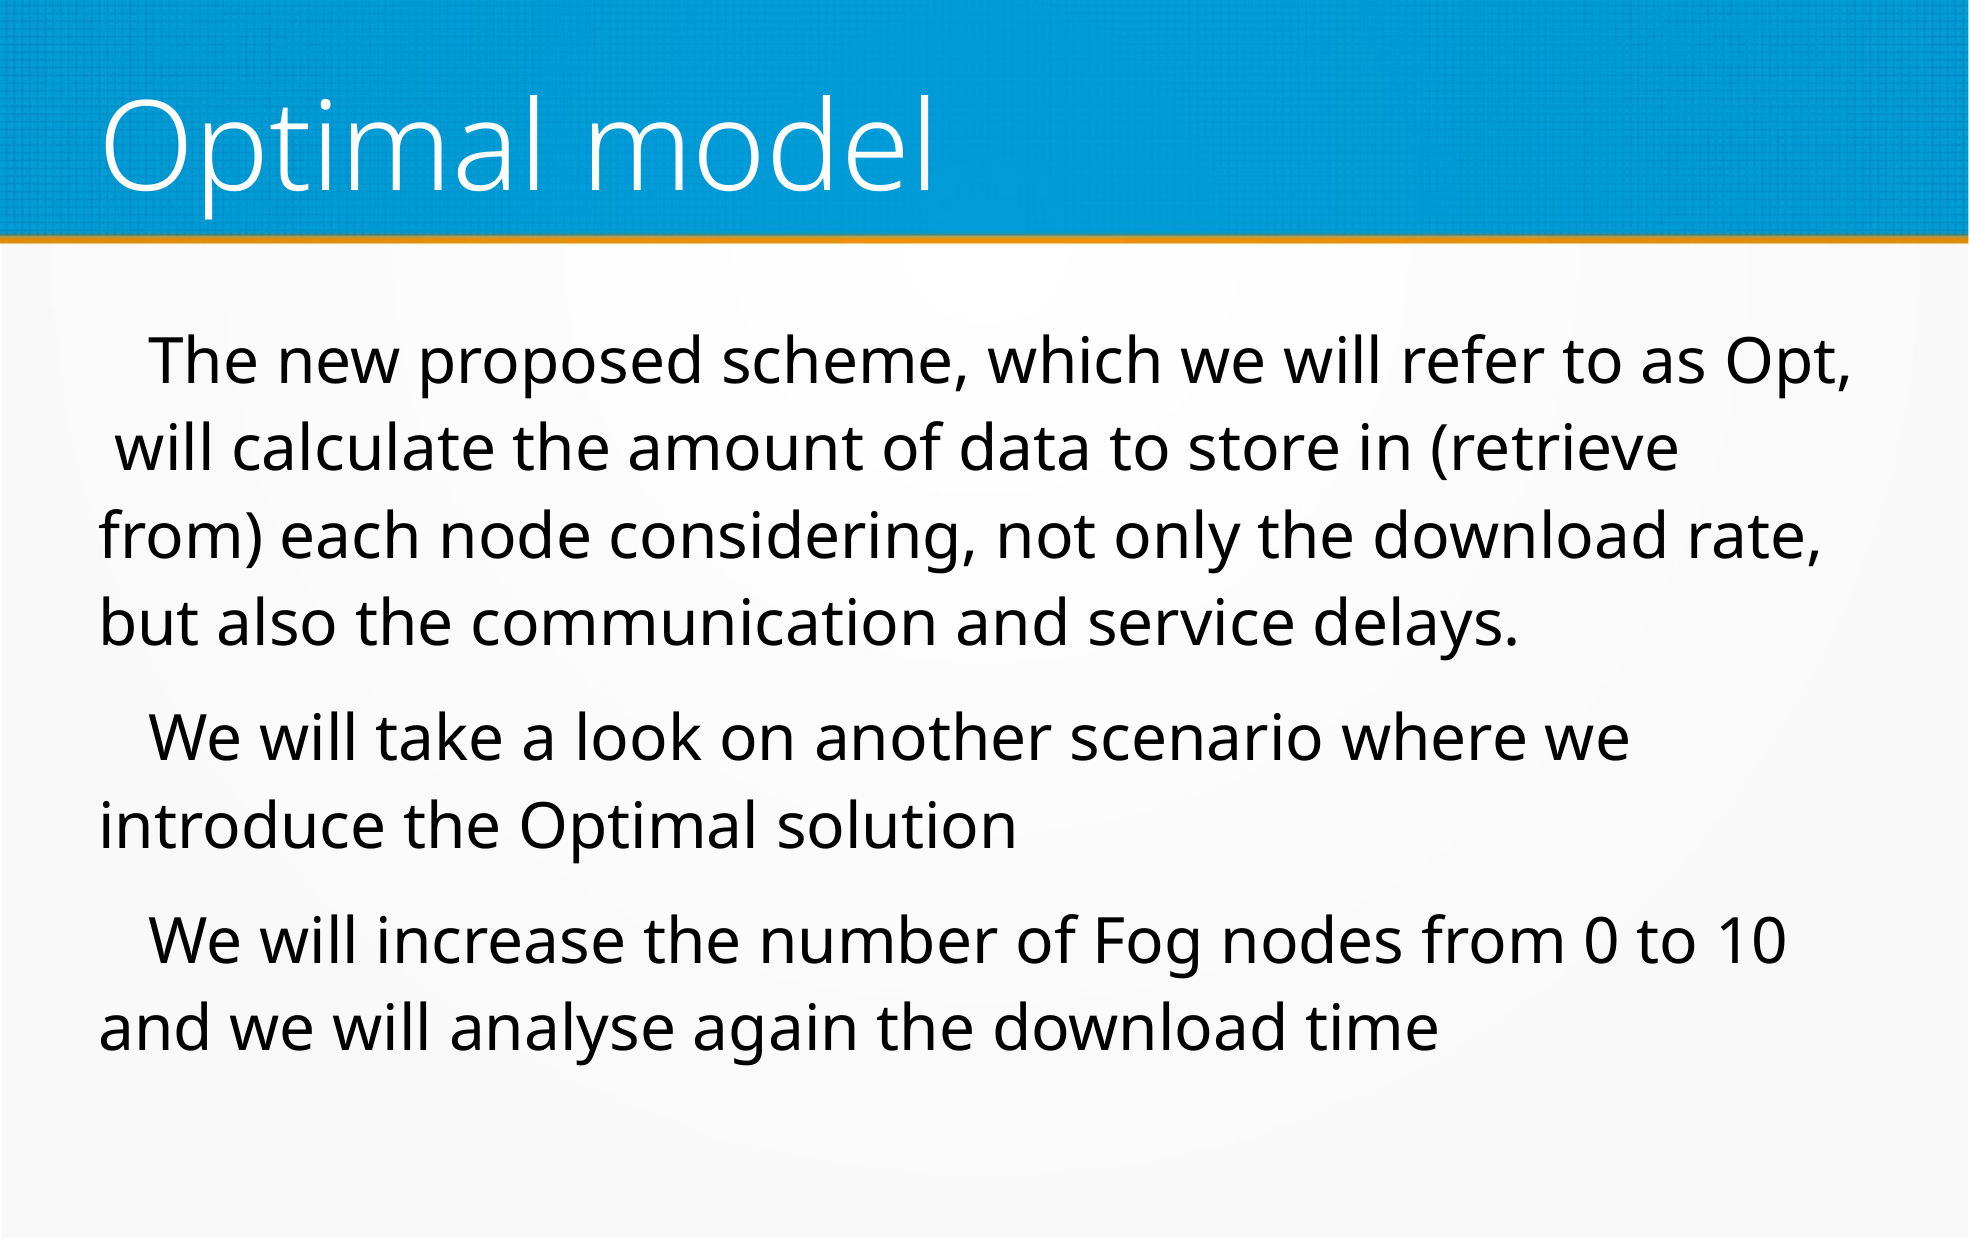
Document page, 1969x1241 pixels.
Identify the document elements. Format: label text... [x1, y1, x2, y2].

list The new proposed scheme, which we will refer to as Opt, will calculate the amount of data to store in (retrieve from) each node considering, not only the download rate, but also the communication and service delays. We will take a look on another scenario where we introduce the Optimal solution We will increase the number of Fog nodes from 0 to 10 and we will analyse again the download time [98, 315, 1861, 1081]
picture [0, 233, 1969, 1241]
title Optimal model [98, 19, 1870, 227]
